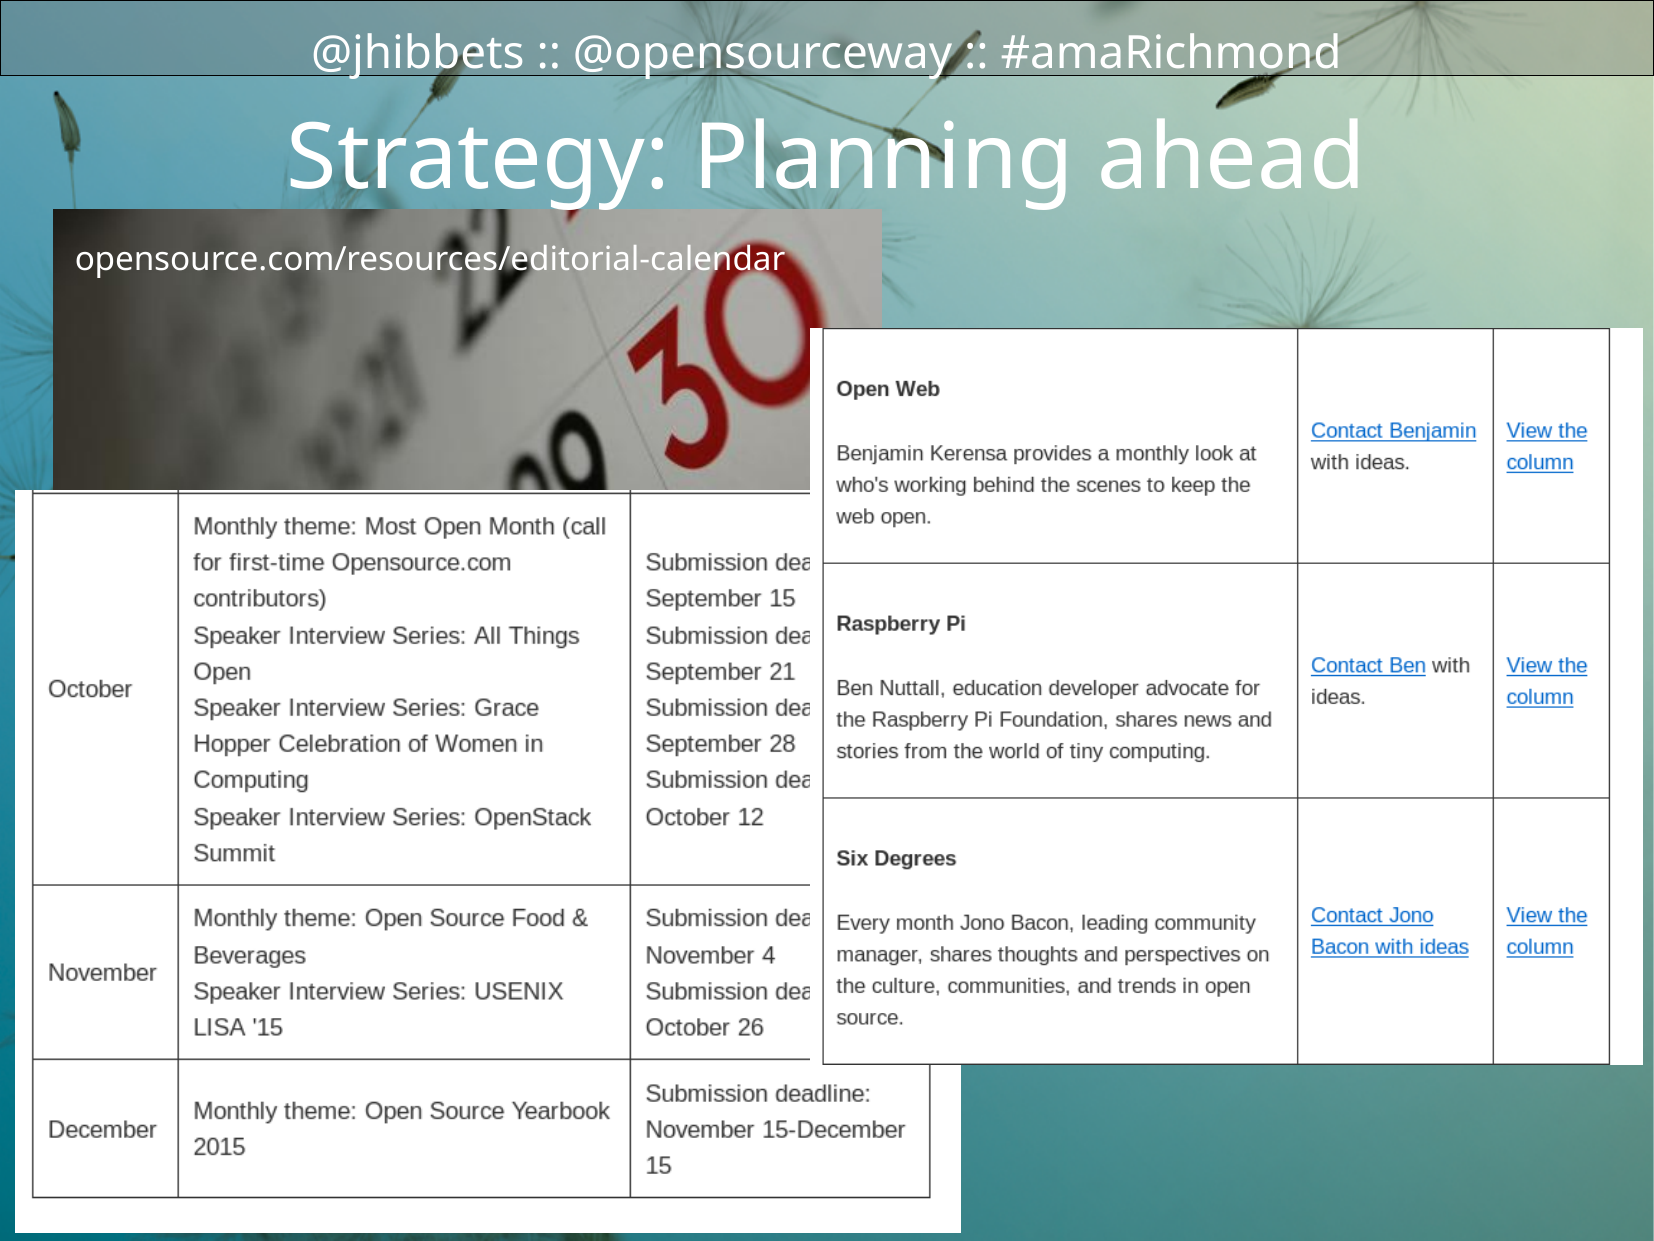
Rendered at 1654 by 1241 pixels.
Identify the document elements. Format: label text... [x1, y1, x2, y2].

text_box opensource.com/resources/editorial-calendar [60, 227, 884, 276]
title Strategy: Planning ahead [82, 49, 1571, 257]
picture [0, 76, 1654, 1241]
